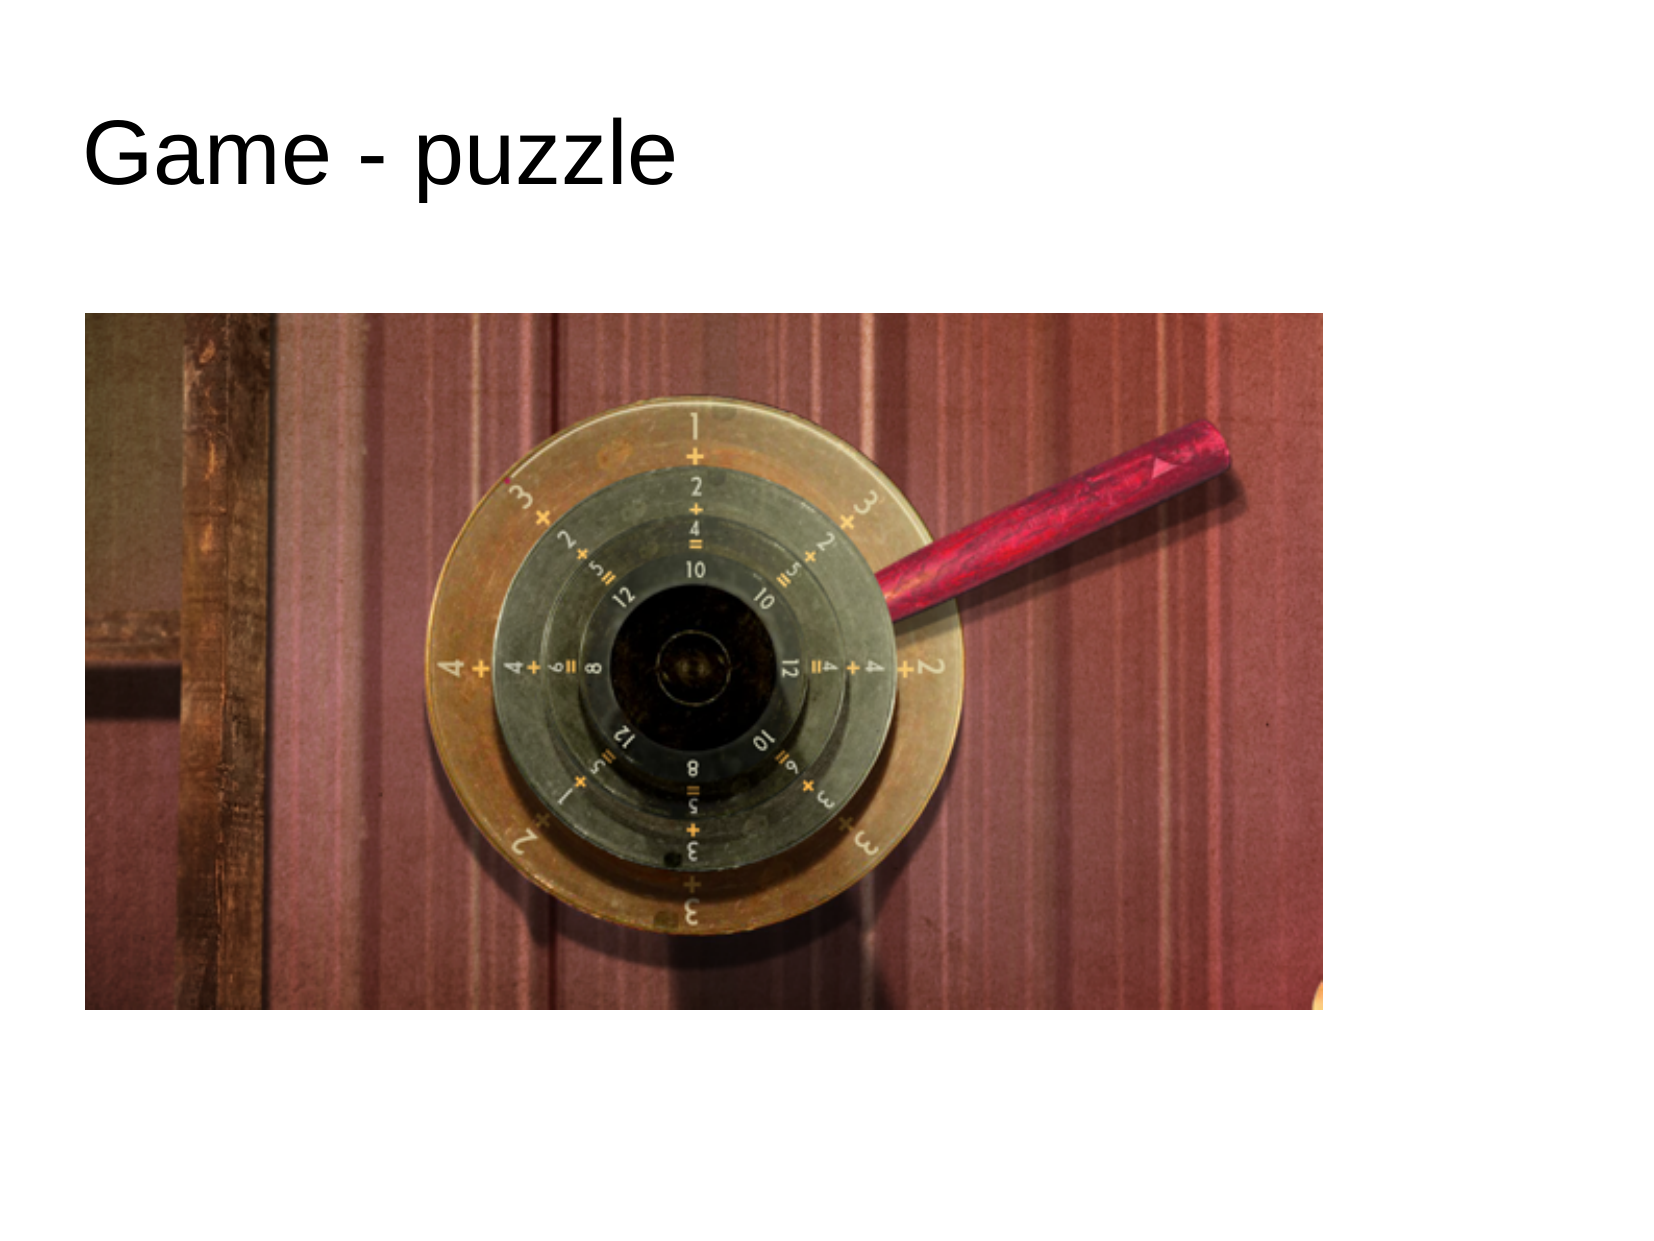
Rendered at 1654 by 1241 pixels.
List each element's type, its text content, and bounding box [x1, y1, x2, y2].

picture [85, 313, 1323, 1010]
subtitle [82, 290, 1571, 1010]
title Game - puzzle [82, 49, 1571, 257]
